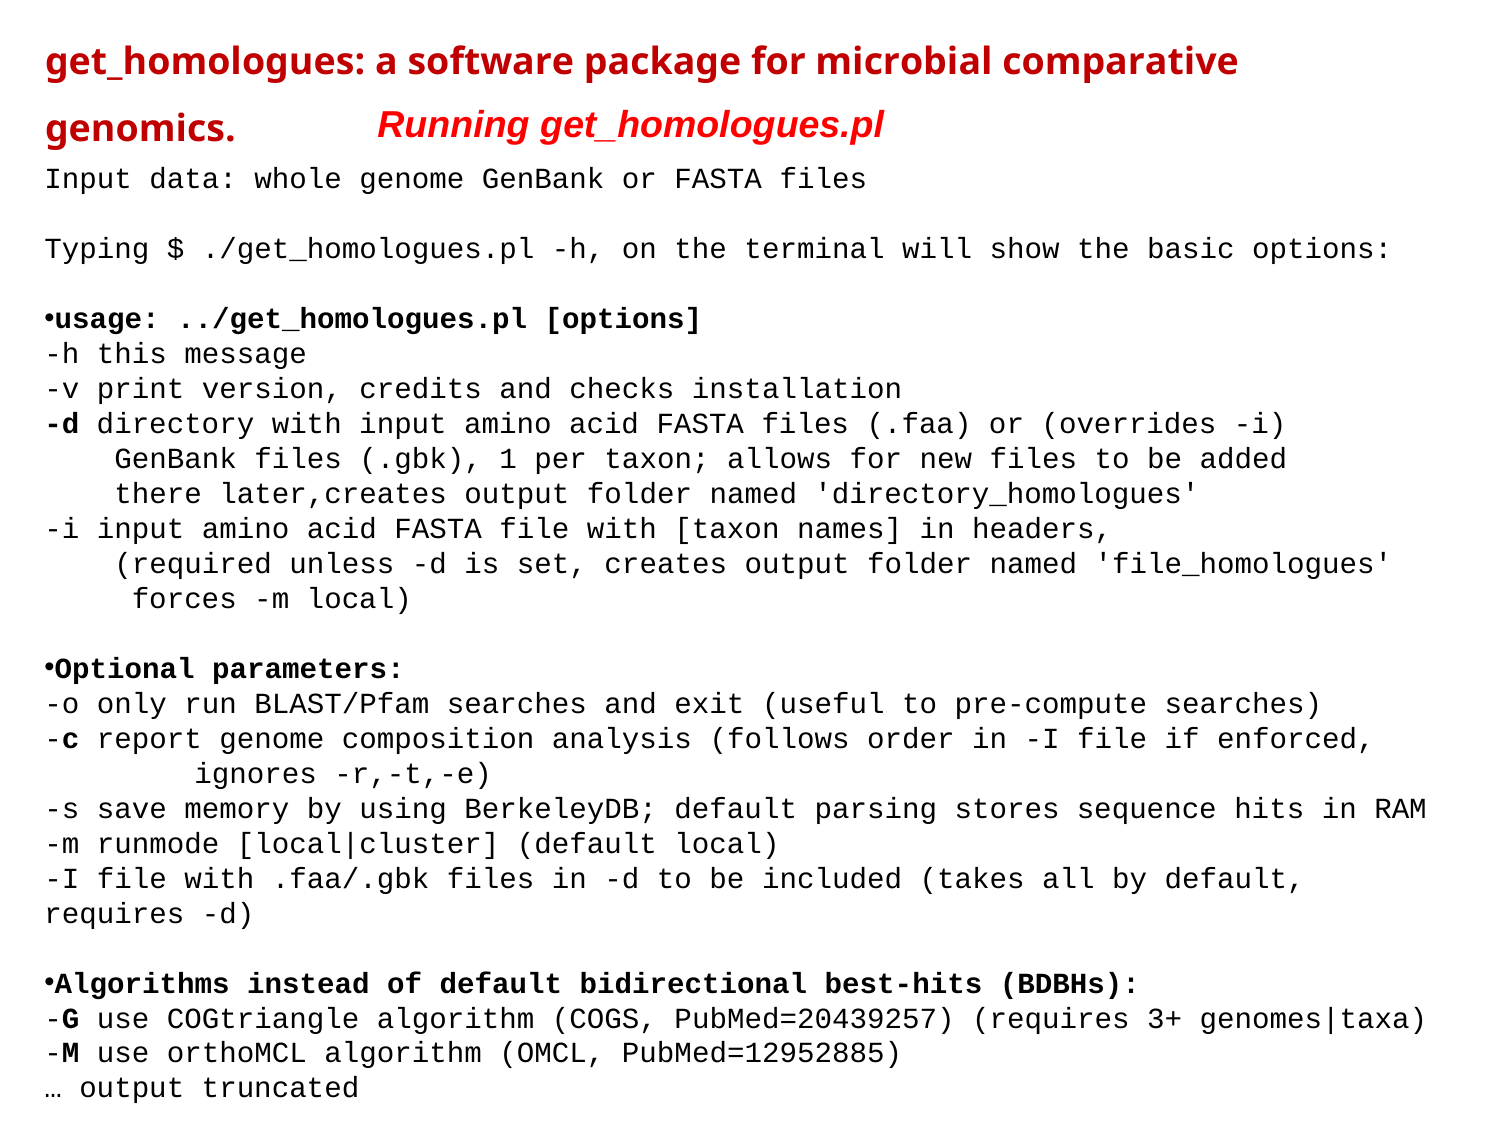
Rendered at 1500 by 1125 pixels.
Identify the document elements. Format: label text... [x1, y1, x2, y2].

text_box Running get_homologues.pl [362, 92, 901, 152]
text_box get_homologues: a software package for microbial comparative genomics. [29, 6, 1430, 152]
text_box Input data: whole genome GenBank or FASTA files Typing $ ./get_homologues.pl -h, on the terminal will show the basic options: usage: ../get_homologues.pl [options] -h this message -v print version, credits and checks installation -d directory with input amino acid FASTA files (.faa) or (overrides -i) GenBank files (.gbk), 1 per taxon; allows for new files to be added there later,creates output folder named 'directory_homologues' -i input amino acid FASTA file with [taxon names] in headers, (required unless -d is set, creates output folder named 'file_homologues' forces -m local) Optional parameters: -o only run BLAST/Pfam searches and exit (useful to pre-compute searches) -c report genome composition analysis (follows order in -I file if enforced, ignores -r,-t,-e) -s save memory by using BerkeleyDB; default parsing stores sequence hits in RAM -m runmode [local|cluster] (default local) -I file with .faa/.gbk files in -d to be included (takes all by default, requires -d) Algorithms instead of default bidirectional best-hits (BDBHs): -G use COGtriangle algorithm (COGS, PubMed=20439257) (requires 3+ genomes|taxa) -M use orthoMCL algorithm (OMCL, PubMed=12952885) … output truncated [29, 152, 1447, 1112]
